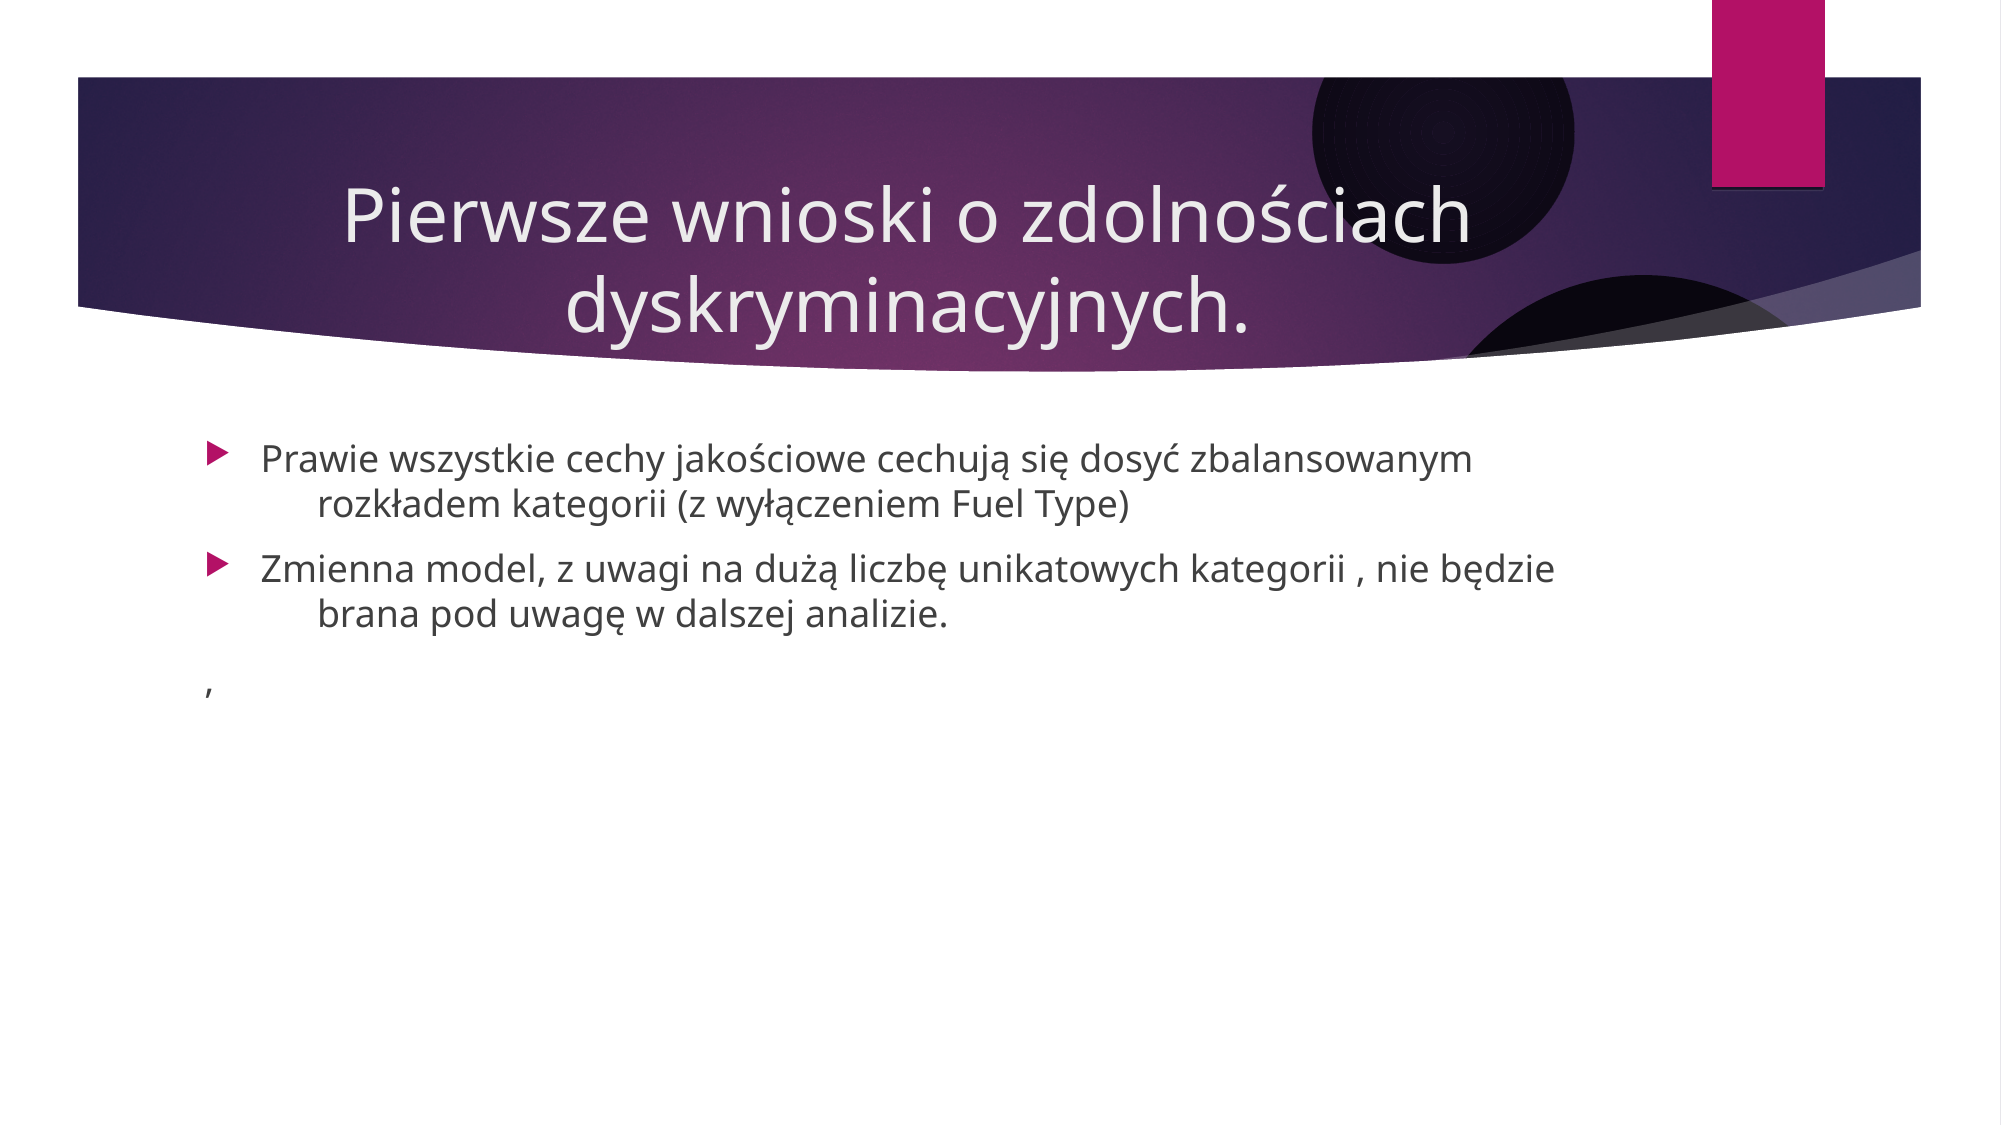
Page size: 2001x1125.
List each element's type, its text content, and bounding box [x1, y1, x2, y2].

list Prawie wszystkie cechy jakościowe cechują się dosyć zbalansowanym rozkładem kategorii (z wyłączeniem Fuel Type) Zmienna model, z uwagi na dużą liczbę unikatowych kategorii , nie będzie brana pod uwagę w dalszej analizie. , [189, 427, 1638, 988]
title Pierwsze wnioski o zdolnościach dyskryminacyjnych. [189, 159, 1627, 276]
